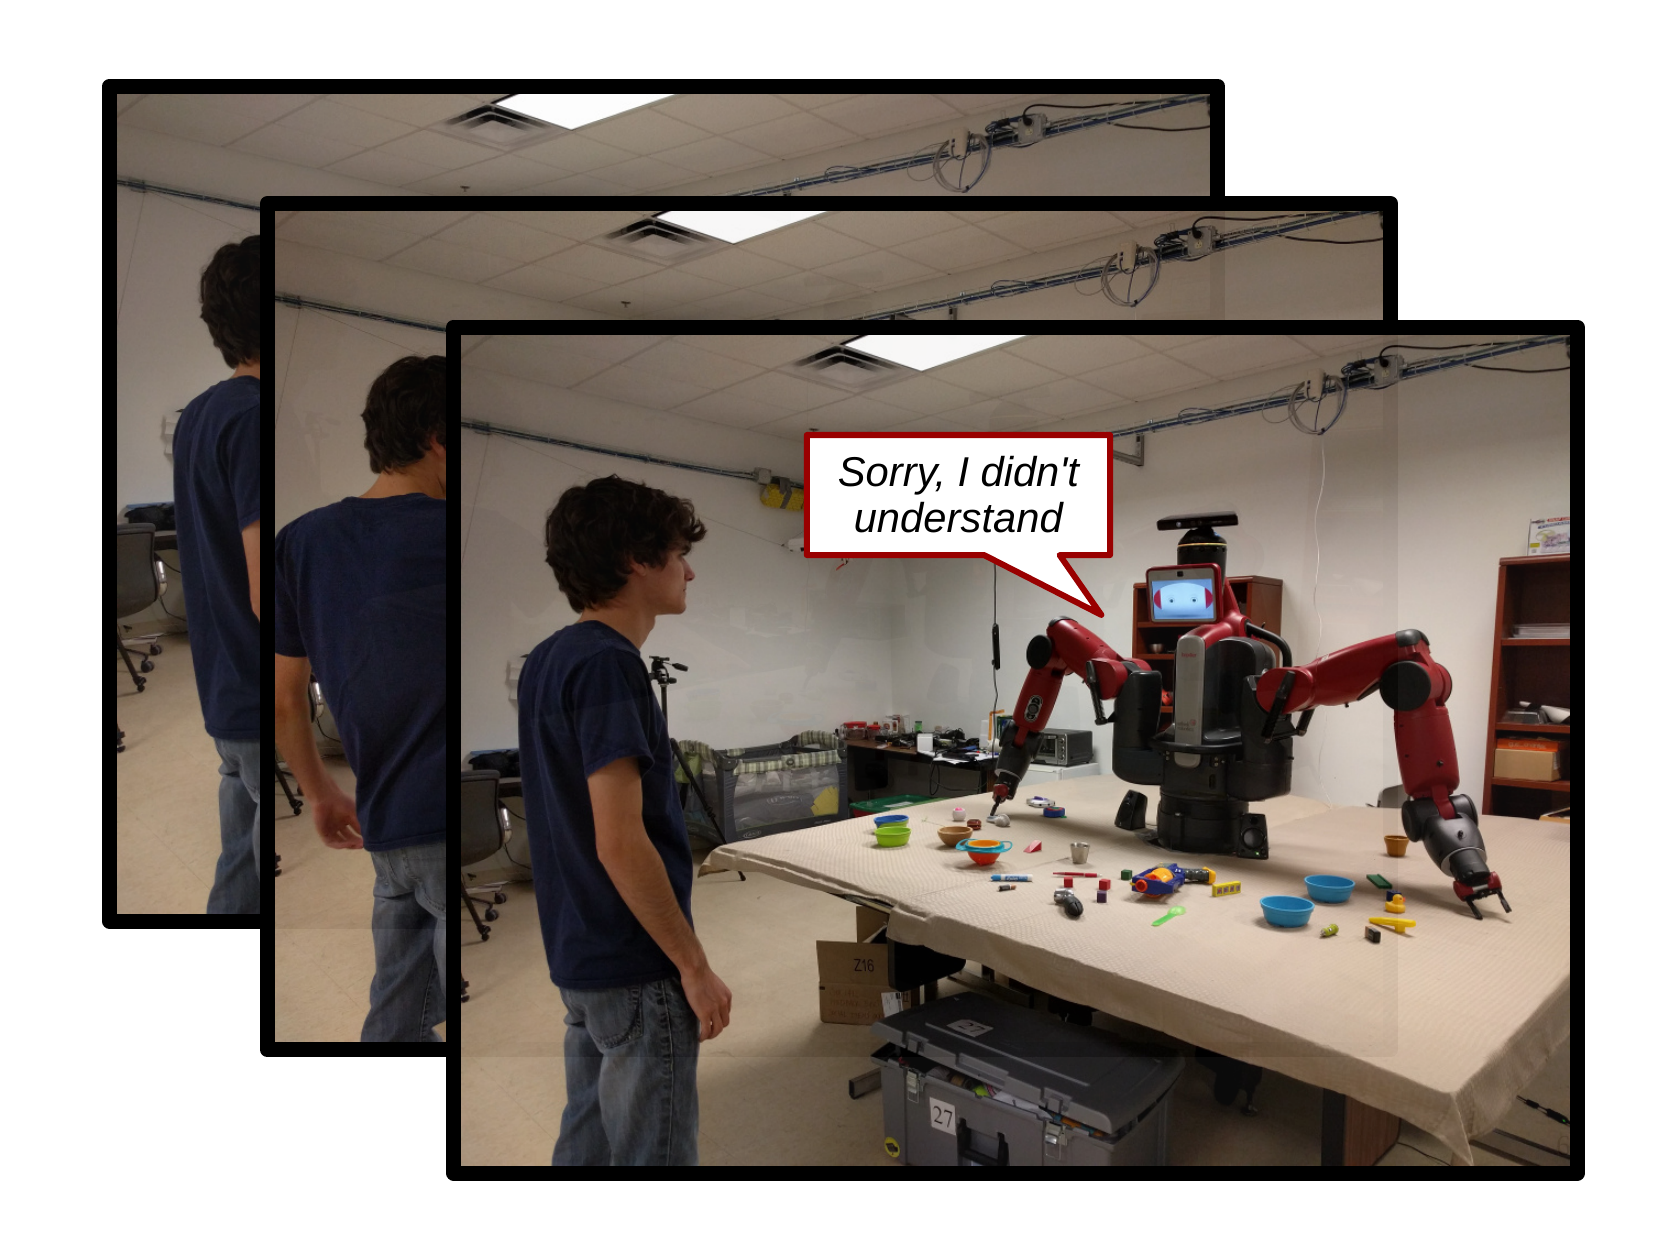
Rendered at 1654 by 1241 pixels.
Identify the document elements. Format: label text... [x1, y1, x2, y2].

picture [461, 334, 1570, 1166]
picture [117, 93, 1211, 914]
picture [274, 211, 1384, 1043]
text_box Sorry, I didn't understand [806, 435, 1111, 615]
